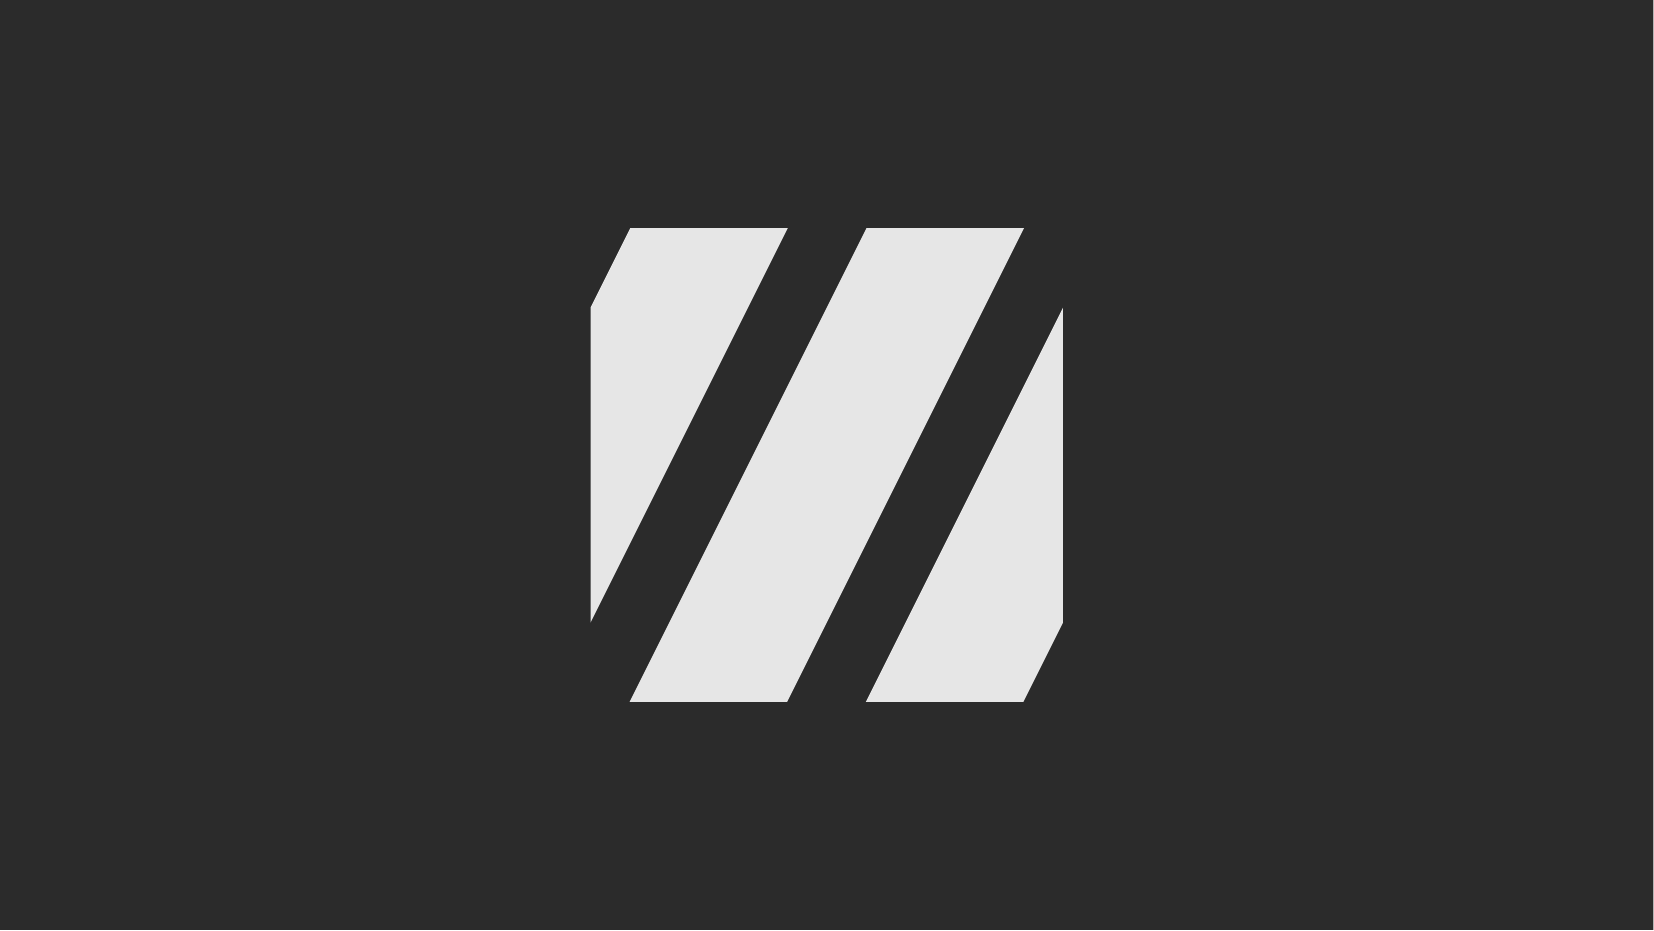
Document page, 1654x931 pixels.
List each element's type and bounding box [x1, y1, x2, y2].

picture [590, 228, 1063, 702]
